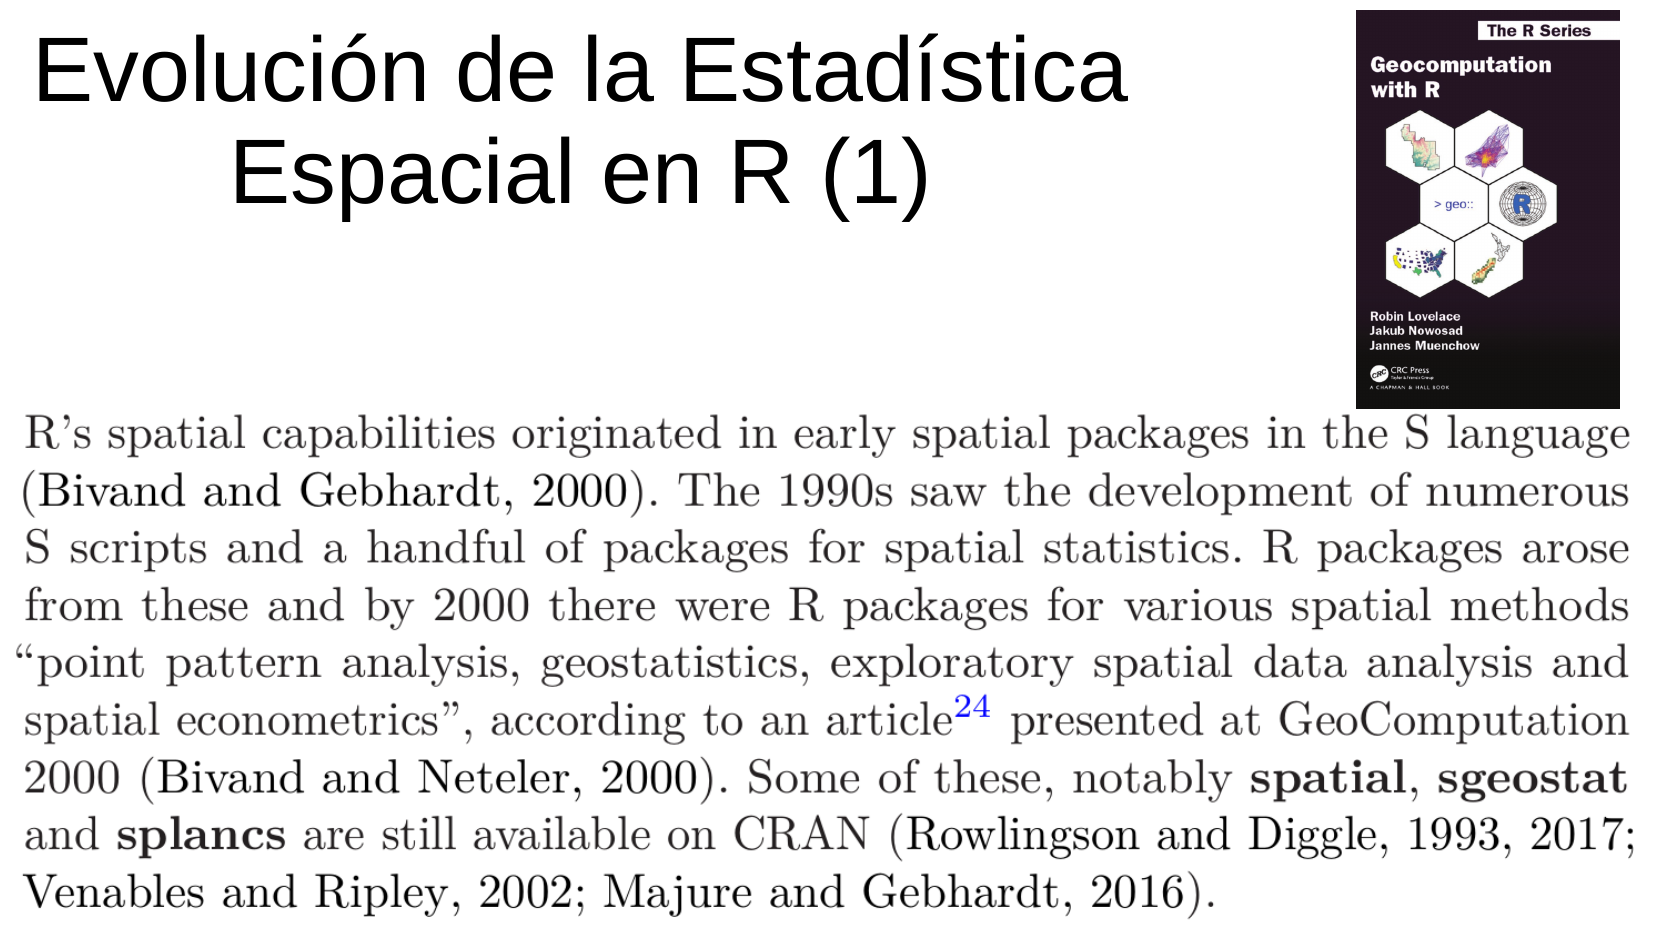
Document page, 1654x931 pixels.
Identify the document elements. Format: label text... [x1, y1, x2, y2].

title Evolución de la Estadística Espacial en R (1) [0, 18, 1163, 224]
picture [2, 10, 1654, 931]
